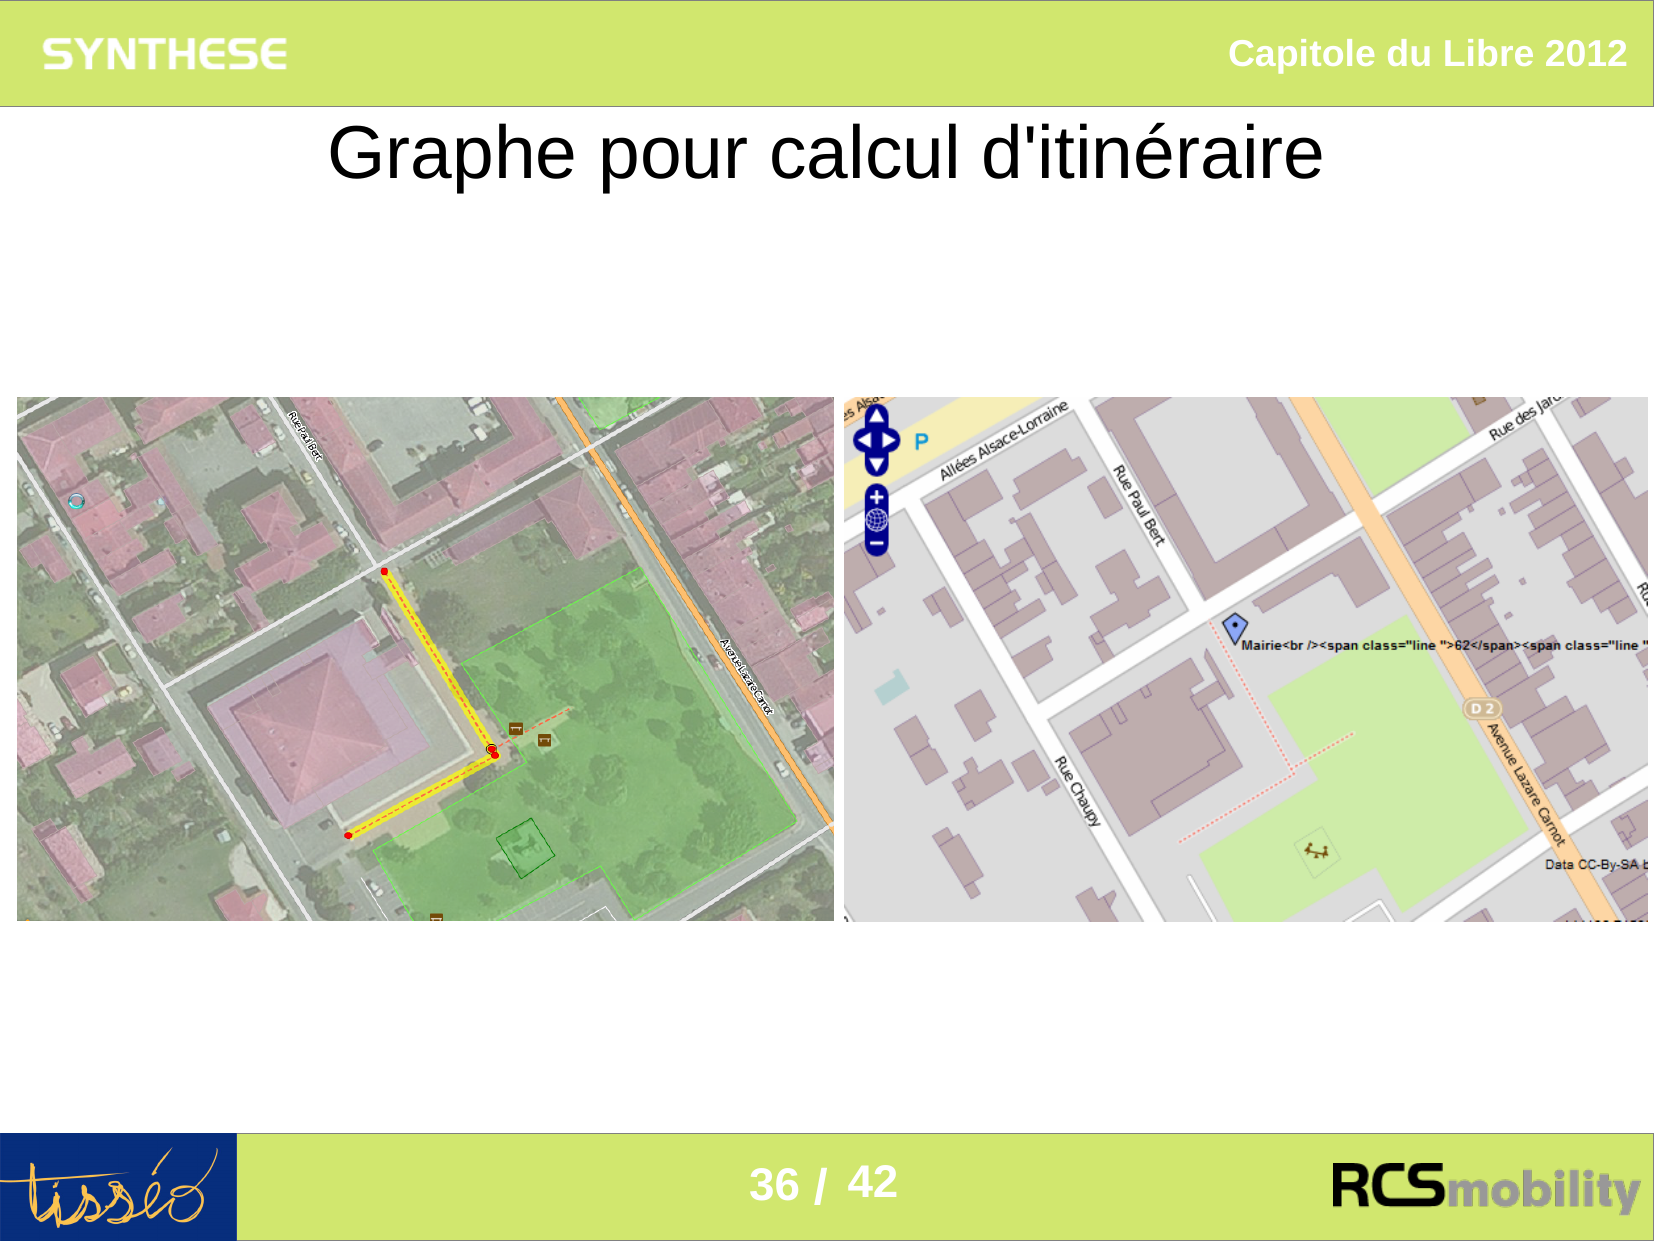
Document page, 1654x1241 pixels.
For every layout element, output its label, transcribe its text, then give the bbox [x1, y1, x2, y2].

text_box / [237, 1133, 1654, 1241]
picture [1333, 1163, 1642, 1217]
text_box 42 [832, 1149, 968, 1229]
subtitle [82, 290, 1538, 1010]
title Graphe pour calcul d'itinéraire [82, 49, 1571, 257]
picture [0, 1133, 237, 1241]
text_box <numéro> [563, 1151, 815, 1241]
text_box Capitole du Libre 2012 [0, 0, 1654, 107]
picture [17, 397, 834, 922]
picture [41, 35, 292, 73]
picture [844, 397, 1648, 922]
